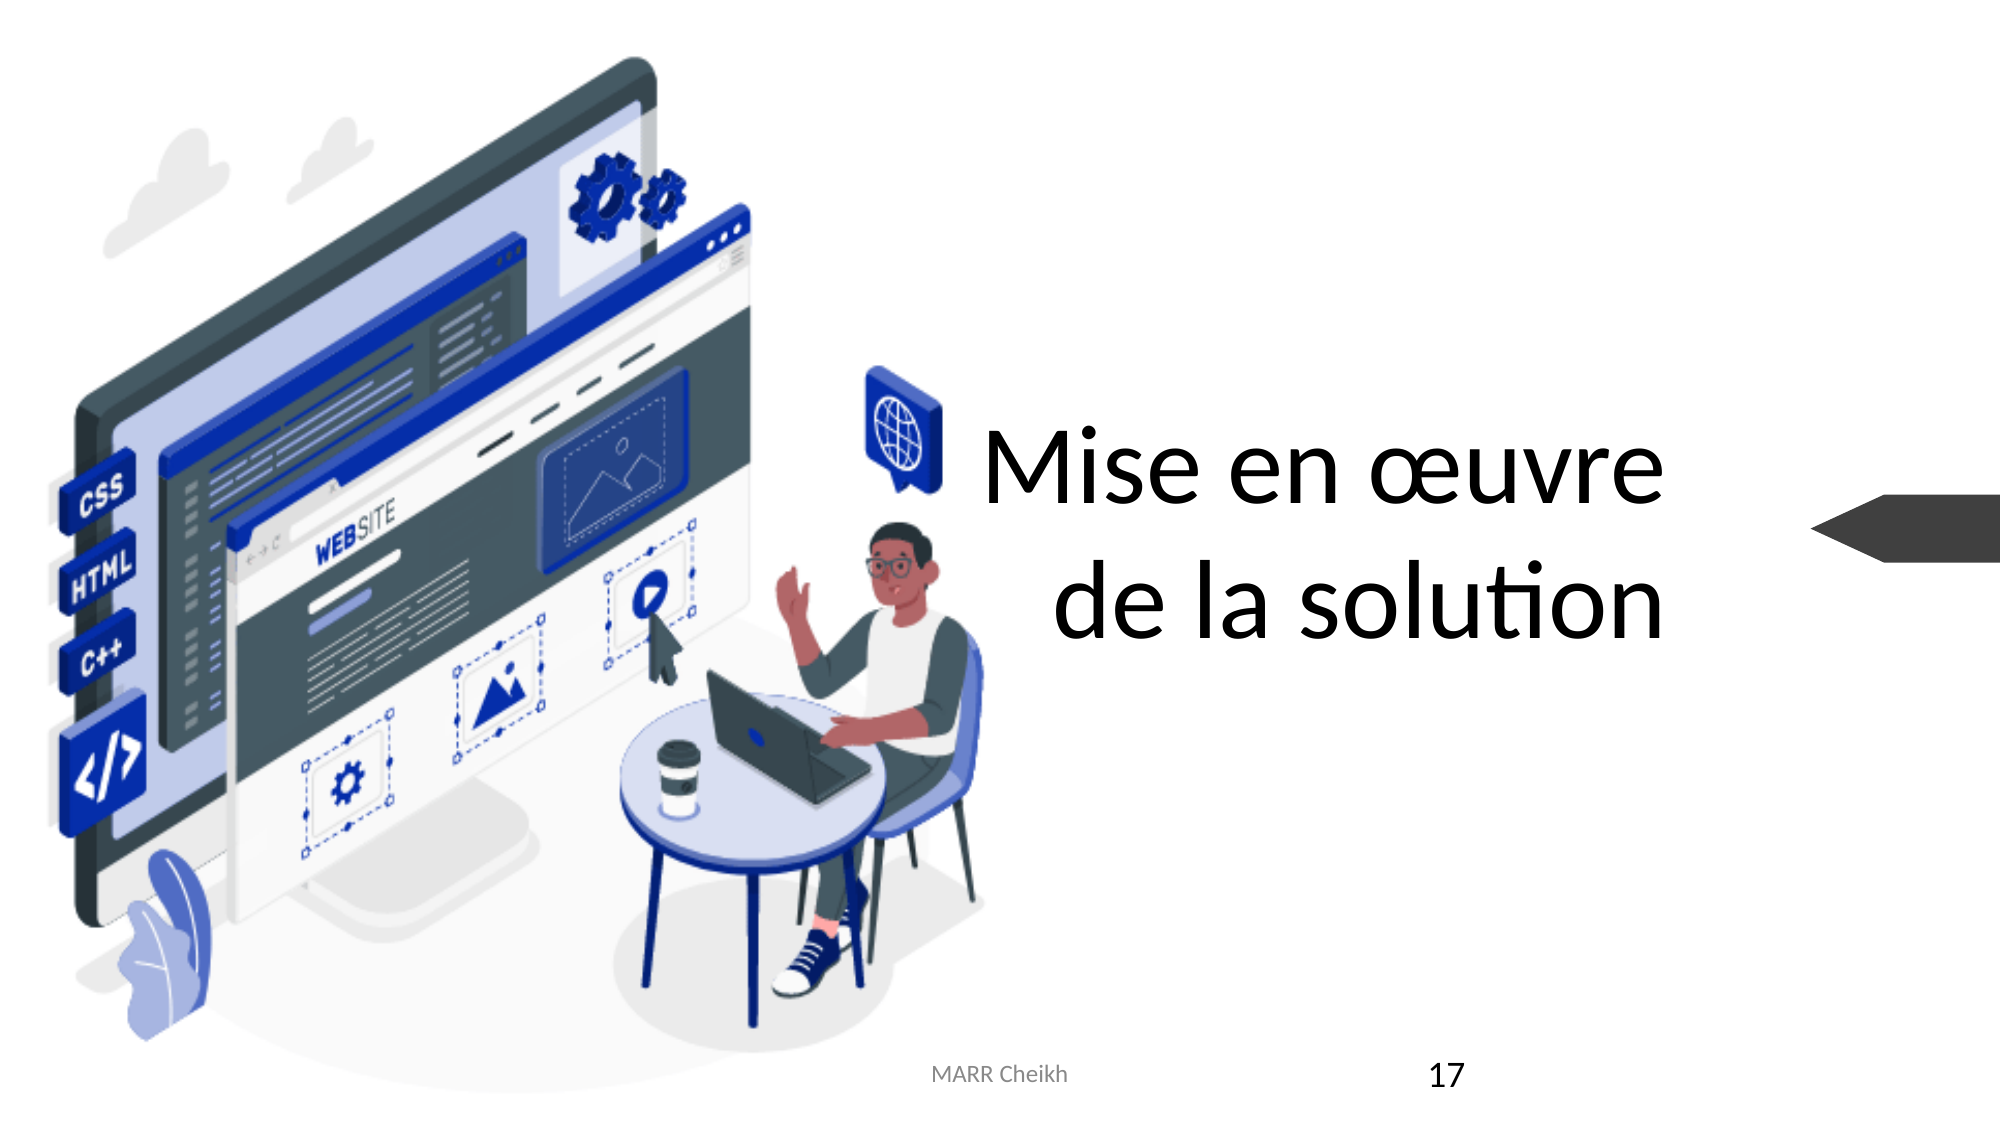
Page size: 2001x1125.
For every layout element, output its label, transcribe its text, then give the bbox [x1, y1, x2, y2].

text_box [1412, 1042, 1863, 1103]
text_box MARR Cheikh [662, 1042, 1338, 1103]
picture [0, 6, 1034, 1125]
text_box Mise en œuvre de la solution [965, 383, 1790, 644]
text_box [1810, 494, 2000, 563]
